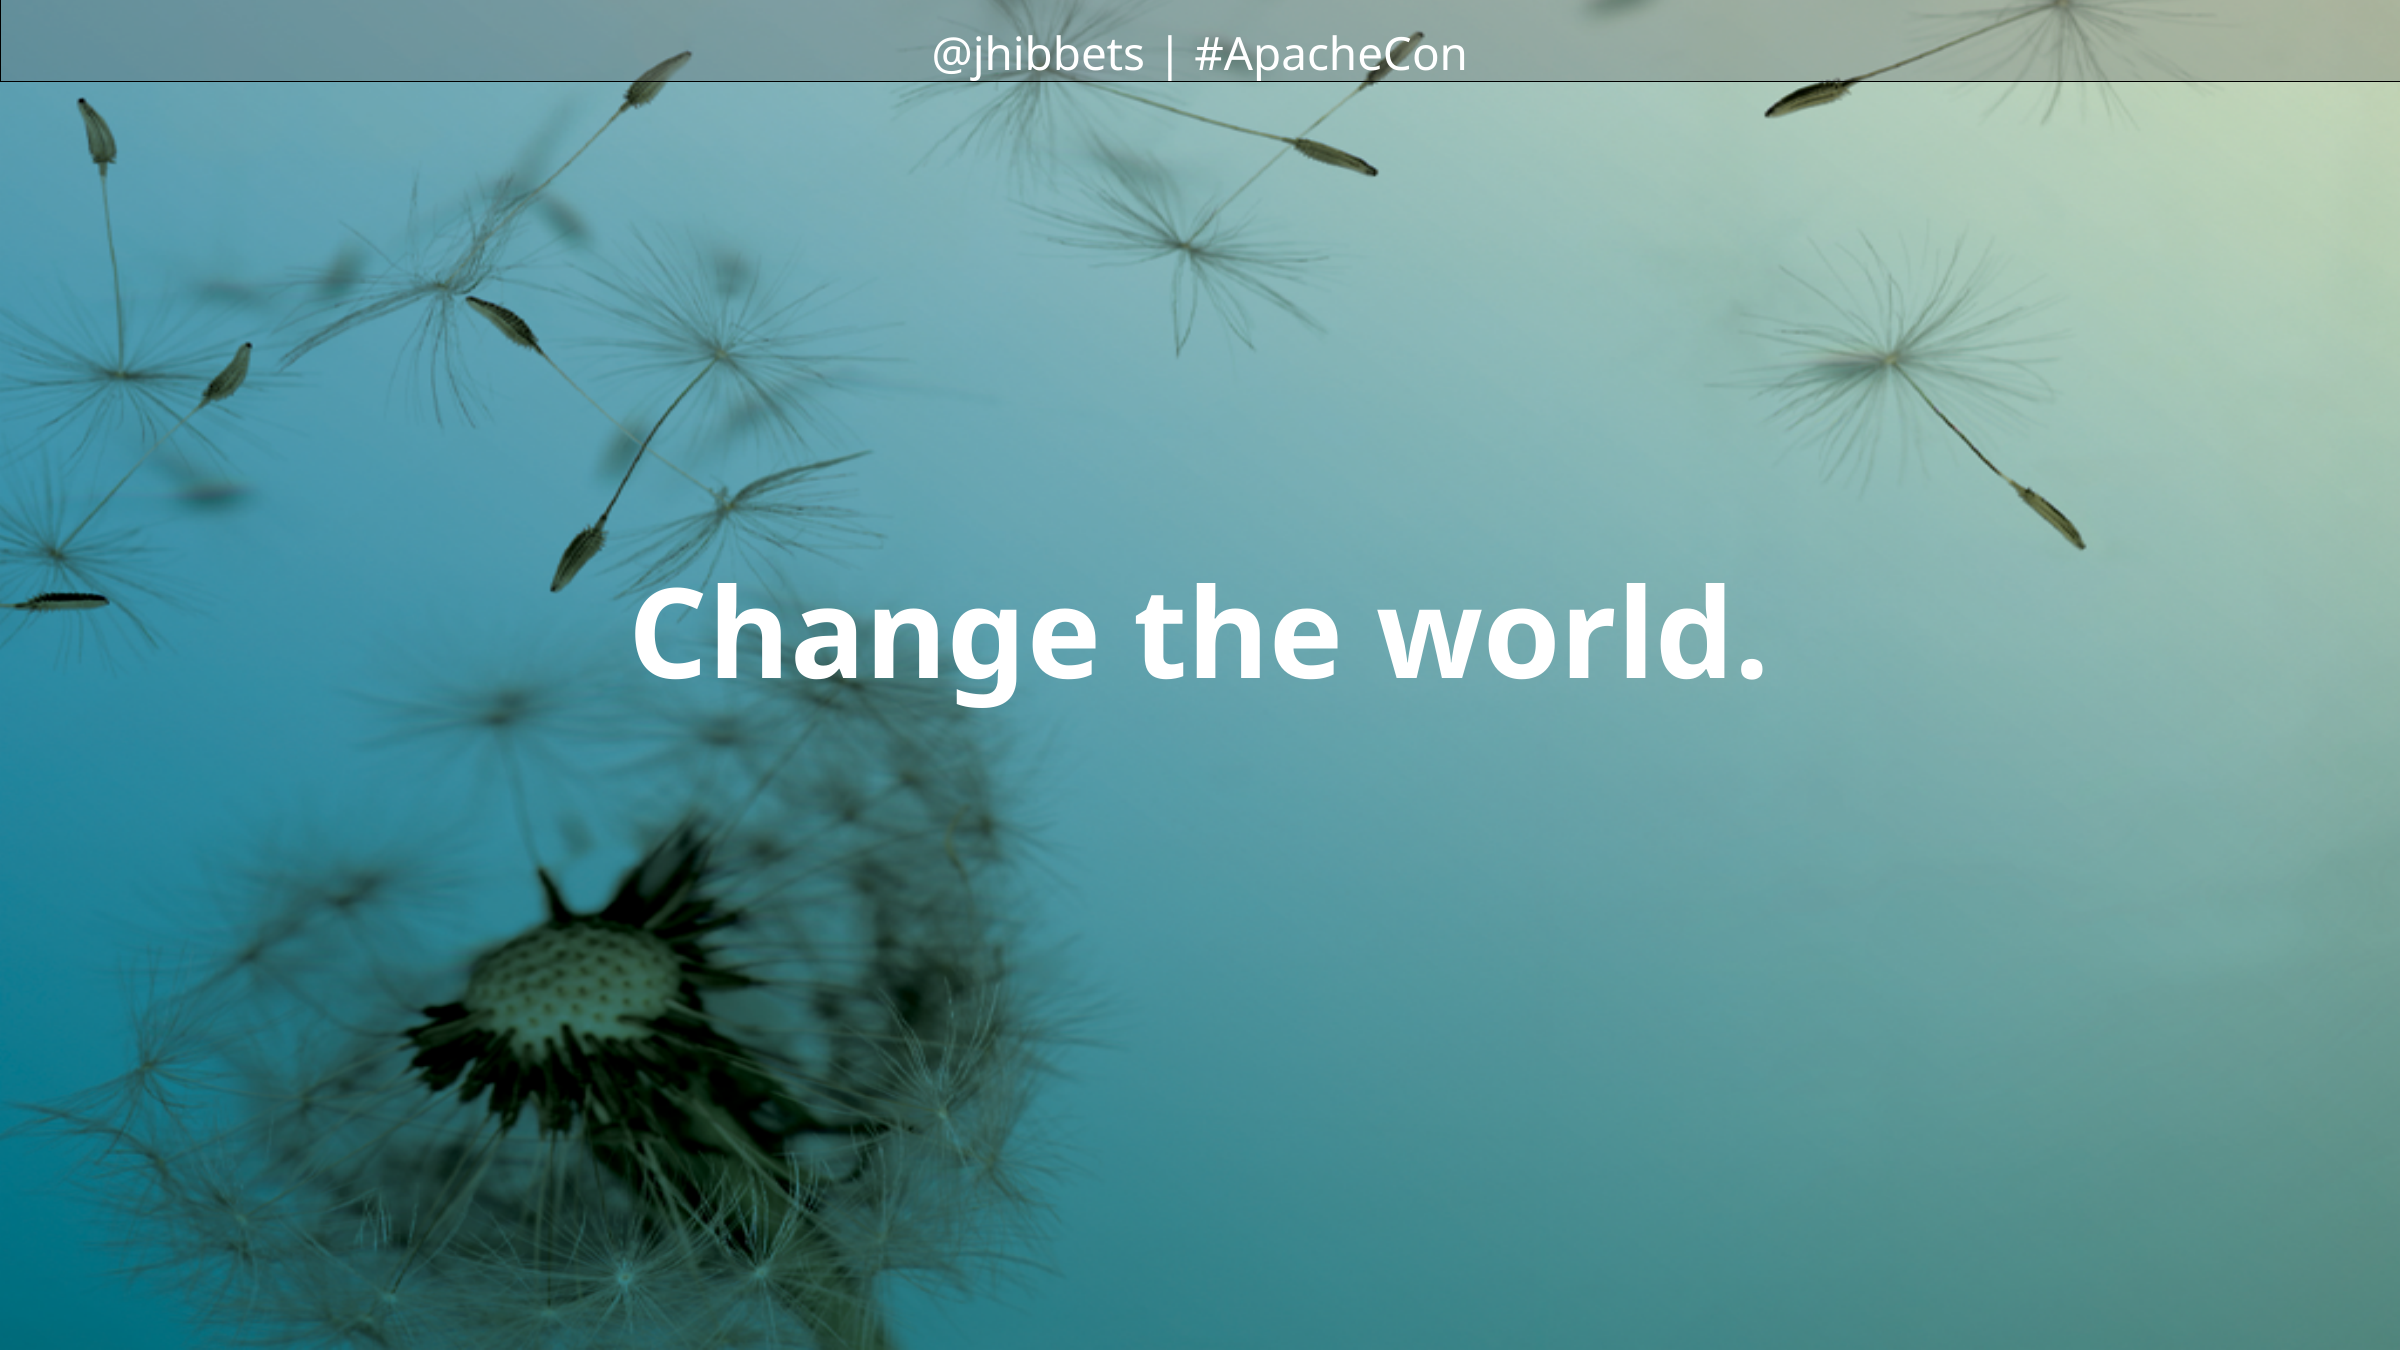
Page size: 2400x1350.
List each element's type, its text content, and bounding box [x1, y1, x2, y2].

picture [0, 82, 2400, 1350]
text_box Change the world. [120, 53, 2281, 1207]
